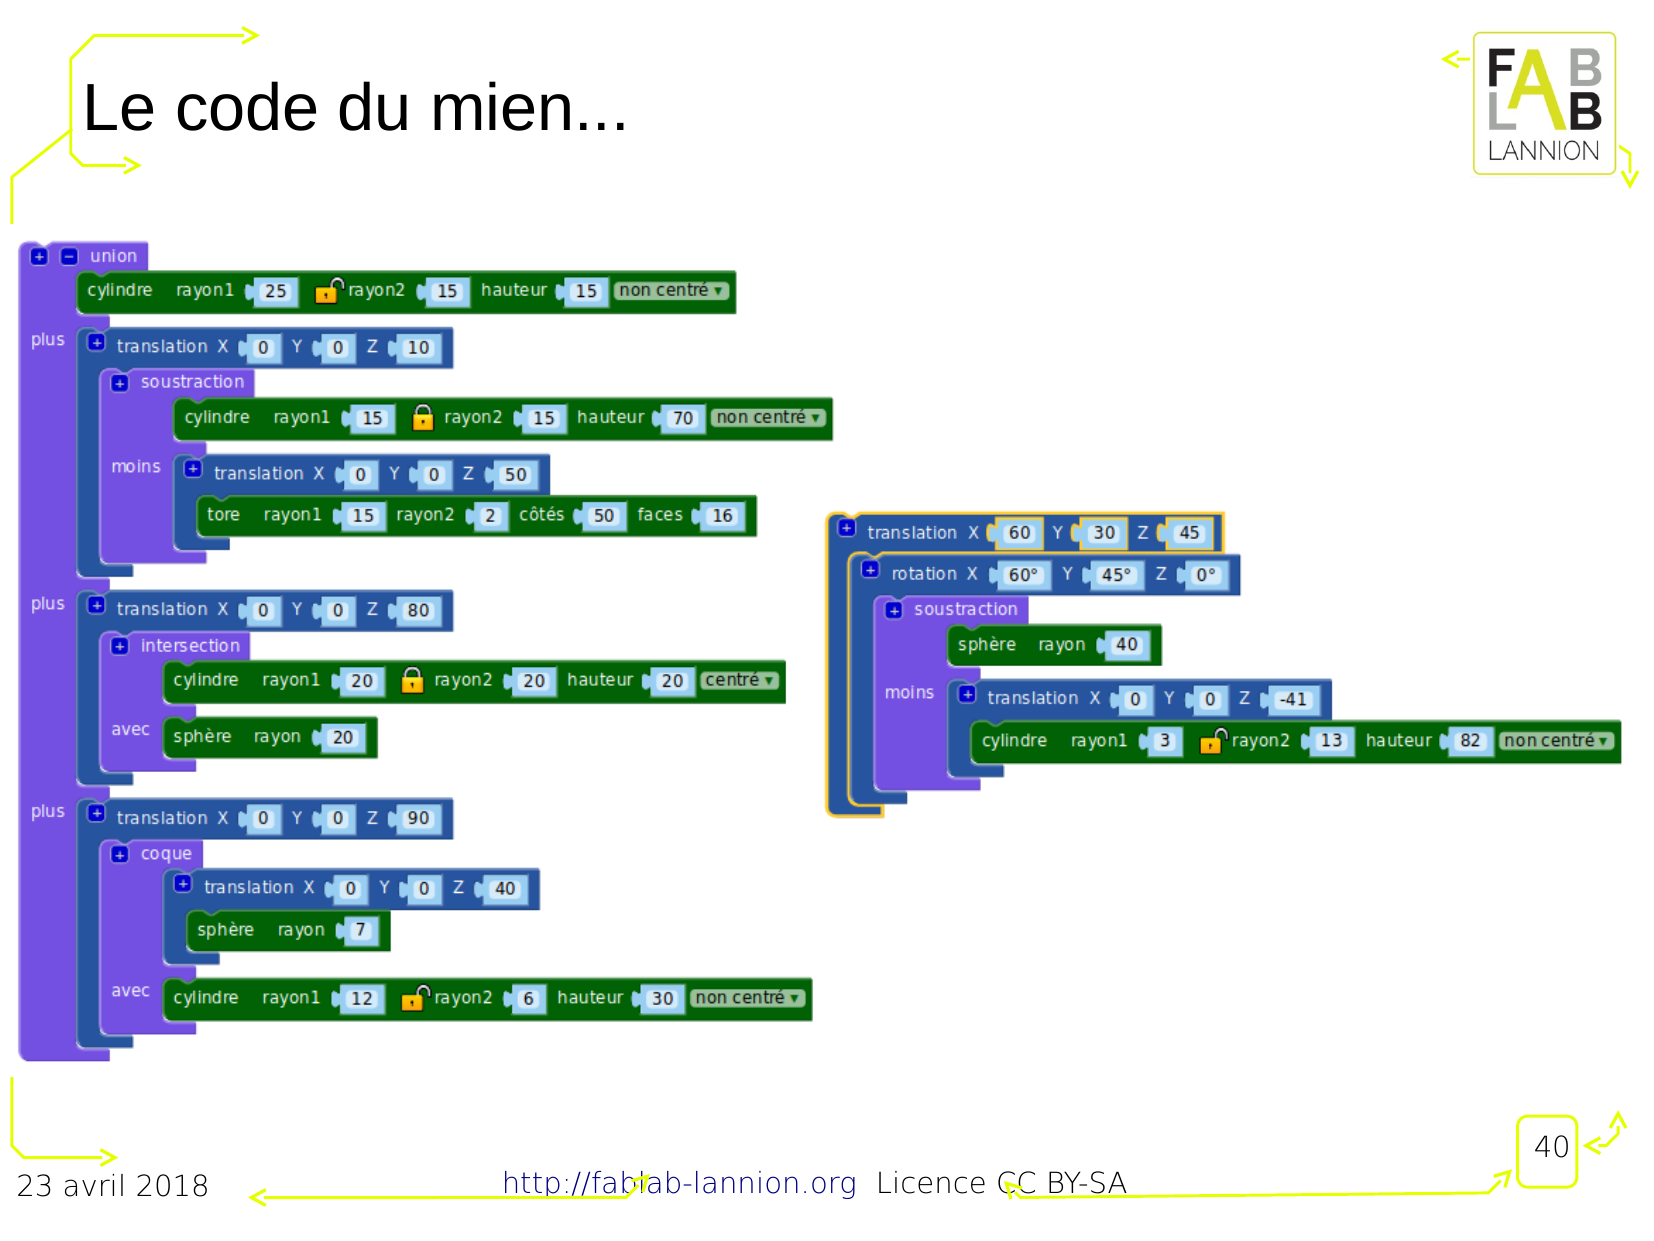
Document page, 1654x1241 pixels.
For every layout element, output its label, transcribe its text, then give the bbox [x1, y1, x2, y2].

picture [1470, 29, 1619, 178]
title Le code du mien... [82, 49, 1441, 166]
picture [0, 224, 1654, 1077]
